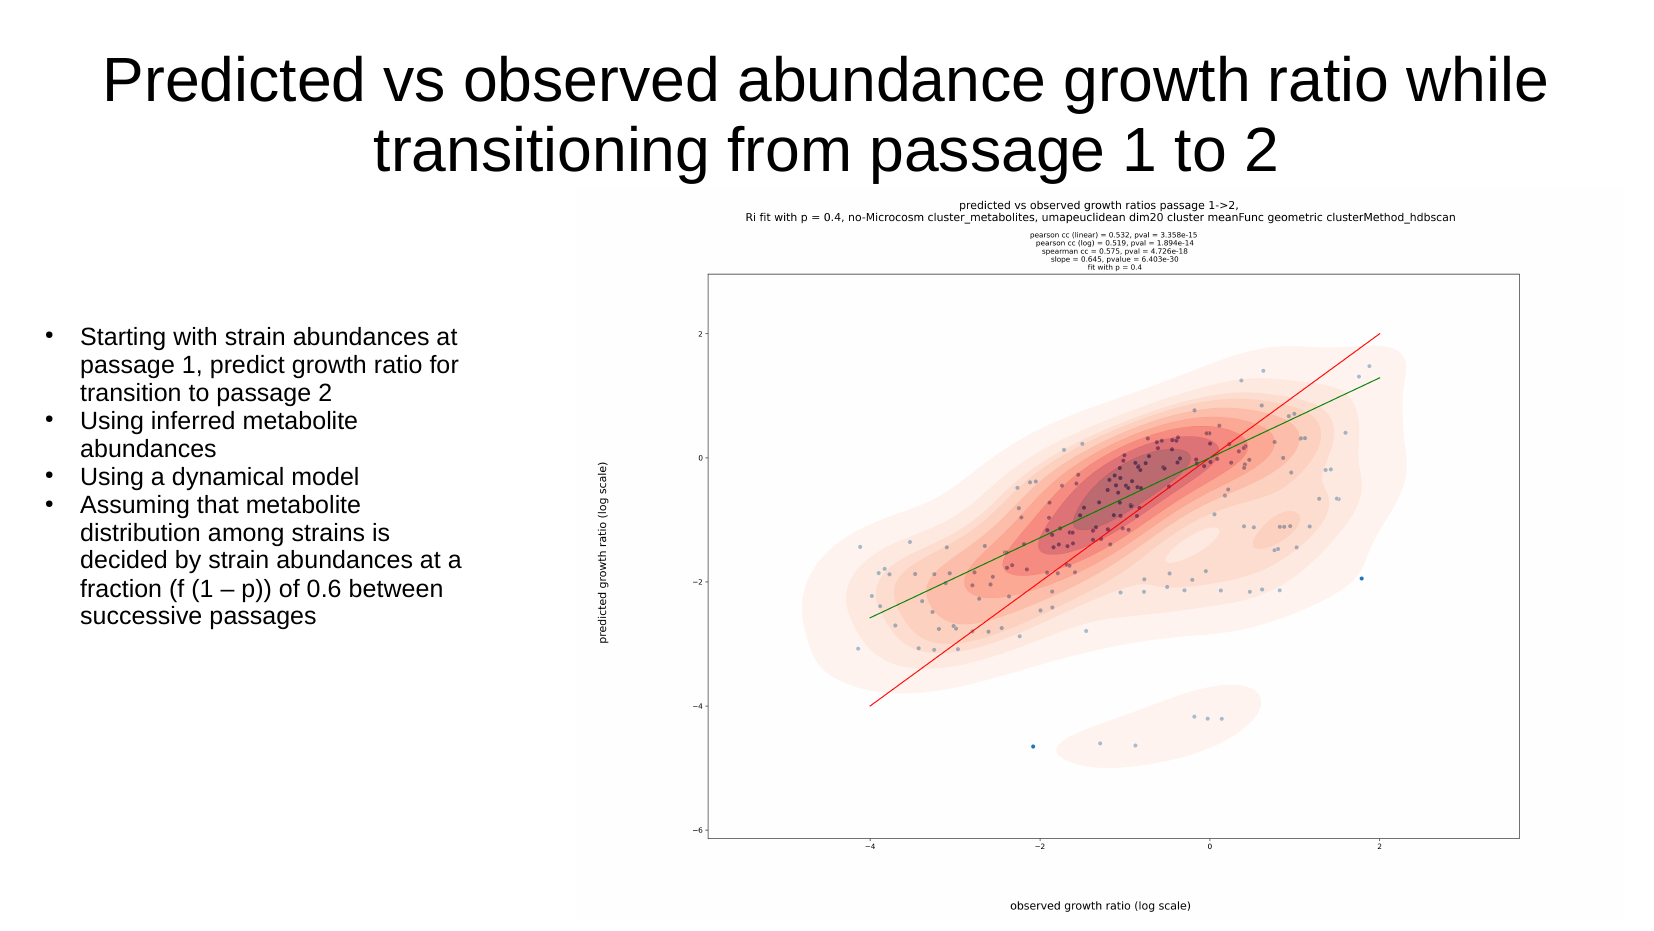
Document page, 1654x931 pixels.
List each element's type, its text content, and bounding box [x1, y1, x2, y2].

title Predicted vs observed abundance growth ratio while transitioning from passage 1 to 2 [82, 37, 1571, 193]
text_box Starting with strain abundances at passage 1, predict growth ratio for transition to passage 2 Using inferred metabolite abundances Using a dynamical model Assuming that metabolite distribution among strains is decided by strain abundances at a fraction (f (1 – p)) of 0.6 between successive passages [30, 315, 491, 661]
picture [577, 186, 1624, 919]
